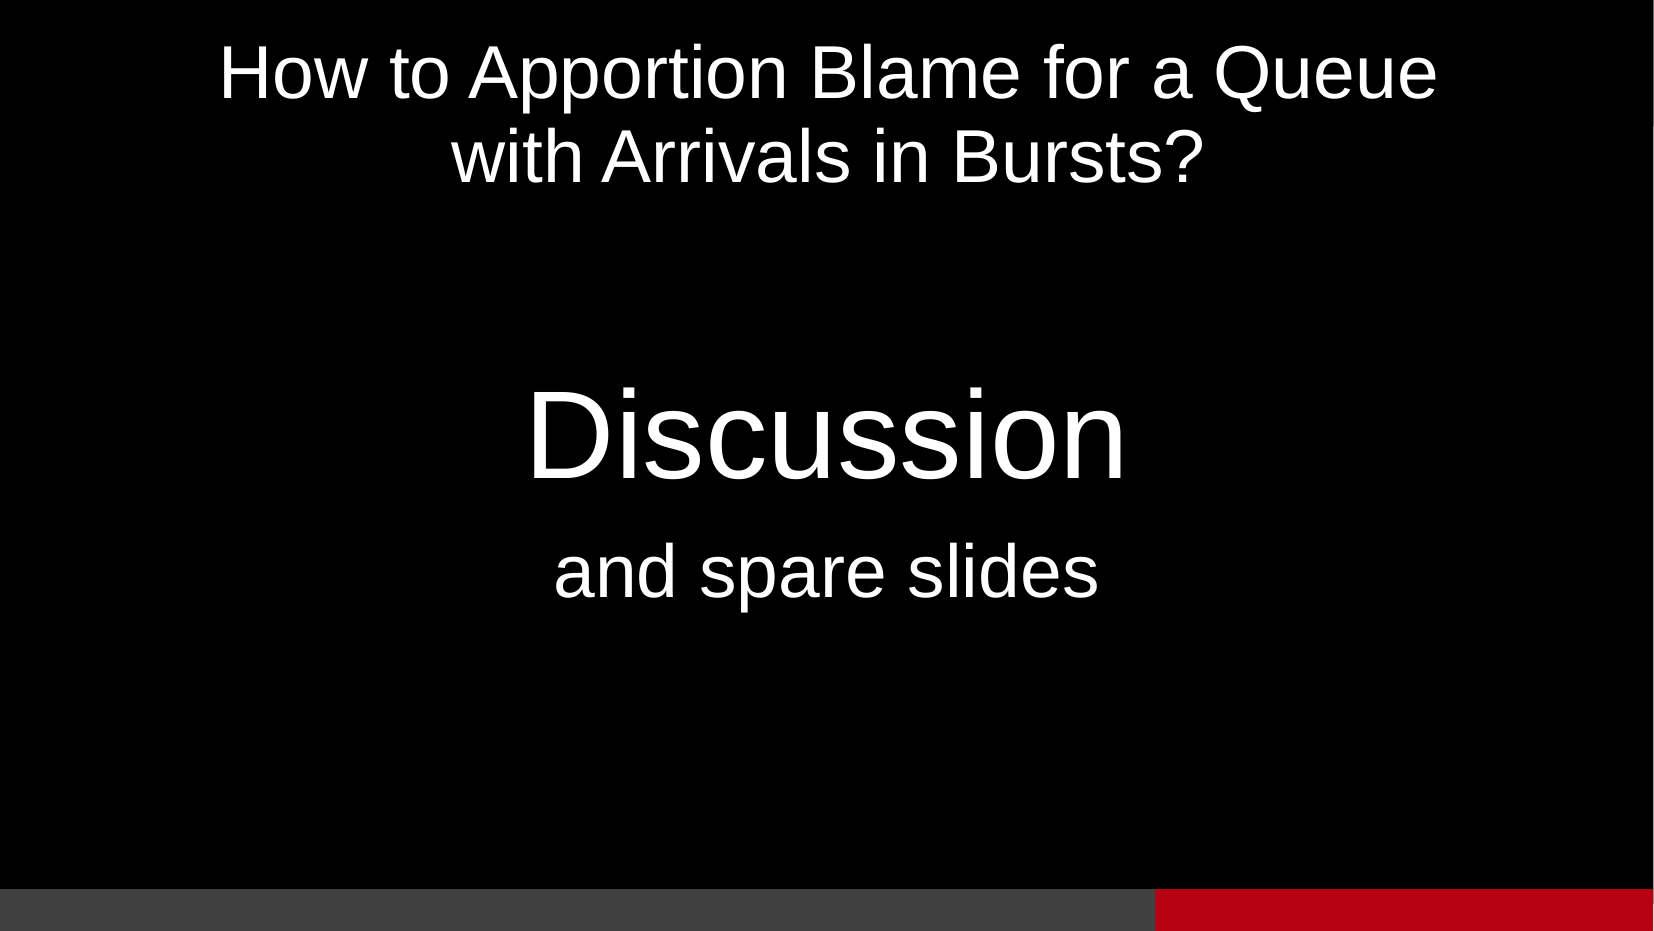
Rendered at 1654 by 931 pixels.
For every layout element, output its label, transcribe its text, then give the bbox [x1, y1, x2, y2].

subtitle Discussion and spare slides [82, 321, 1571, 658]
title How to Apportion Blame for a Queue with Arrivals in Bursts? [185, 30, 1473, 199]
